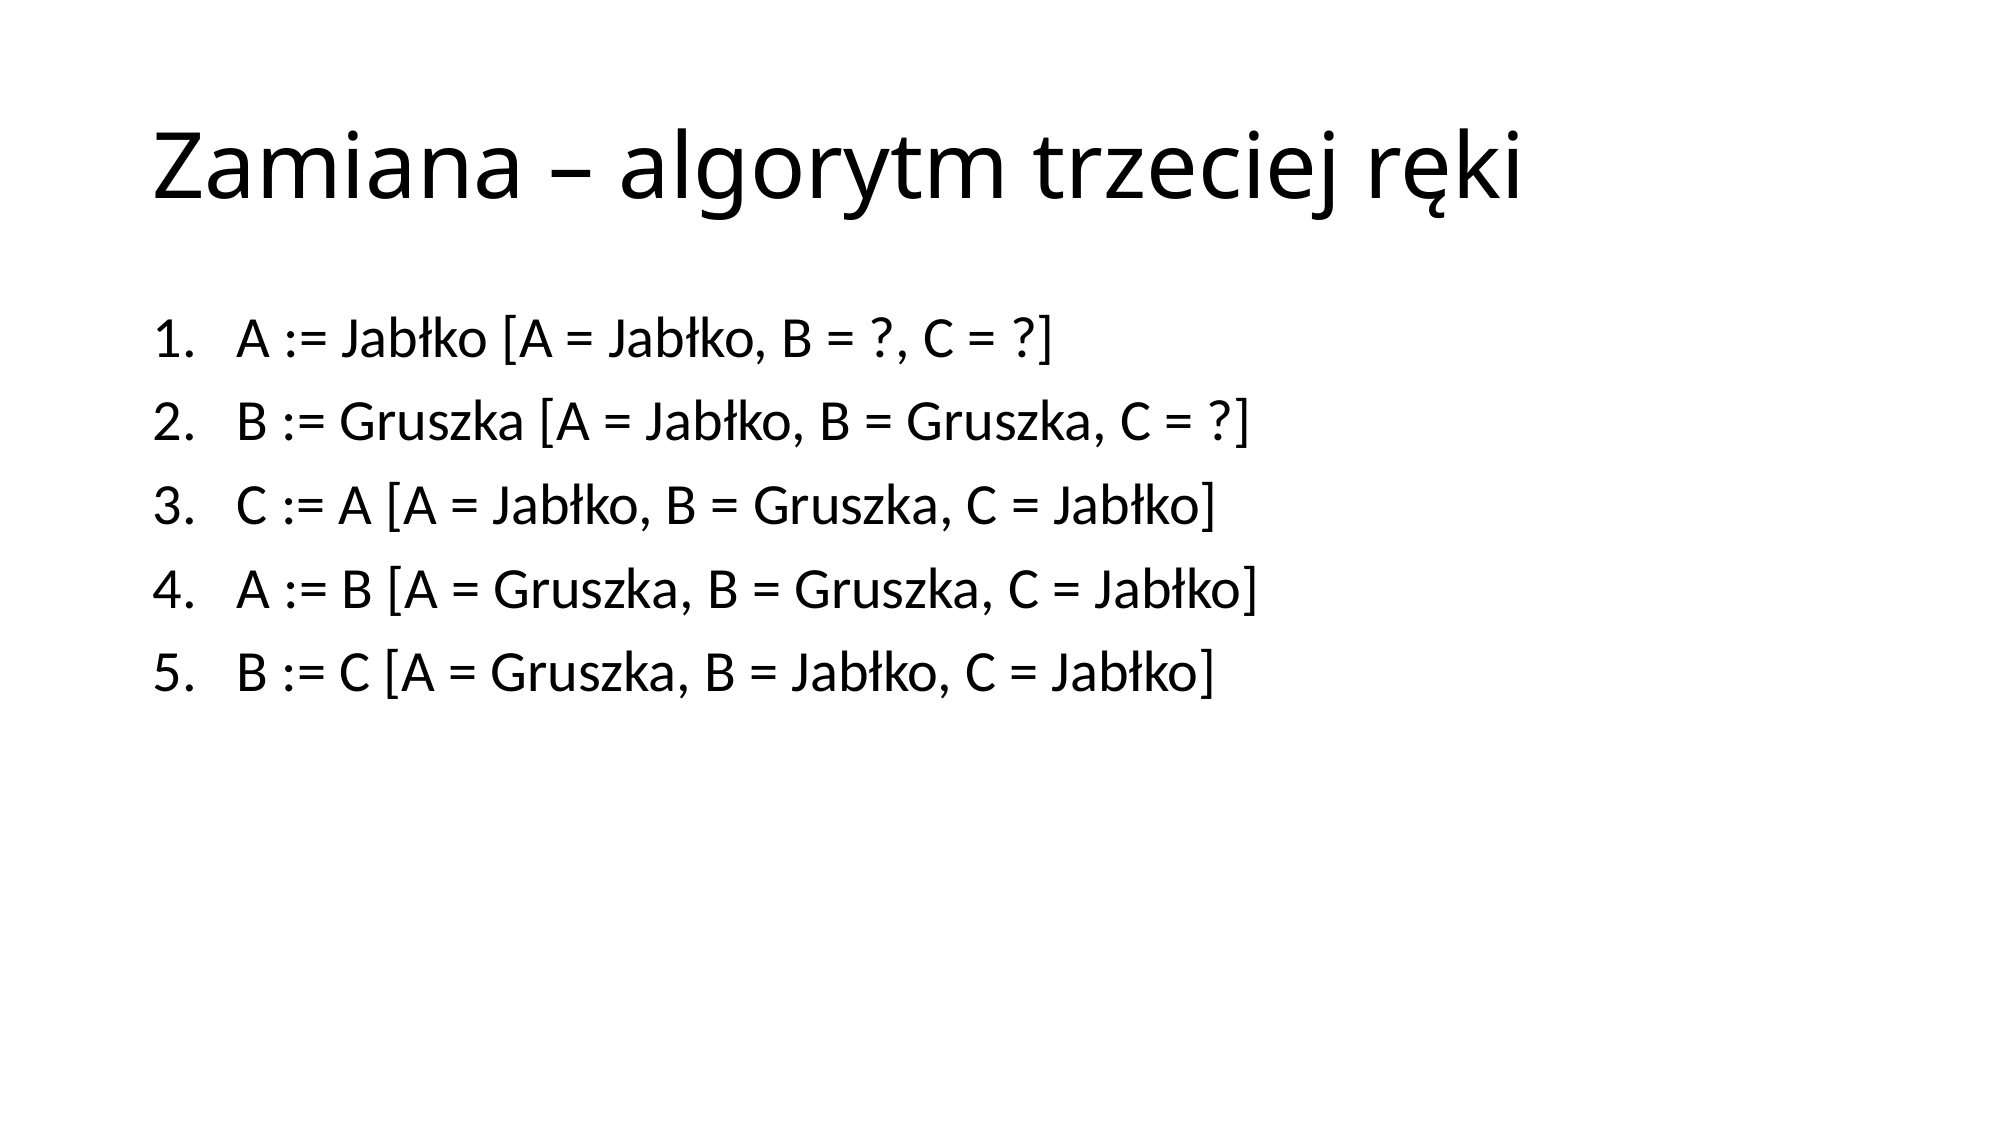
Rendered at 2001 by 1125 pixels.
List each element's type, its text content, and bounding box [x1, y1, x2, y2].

title Zamiana – algorytm trzeciej ręki [137, 59, 1863, 278]
list A := Jabłko [A = Jabłko, B = ?, C = ?] B := Gruszka [A = Jabłko, B = Gruszka, C = ?] C := A [A = Jabłko, B = Gruszka, C = Jabłko] A := B [A = Gruszka, B = Gruszka, C = Jabłko] B := C [A = Gruszka, B = Jabłko, C = Jabłko] [137, 299, 1863, 1014]
